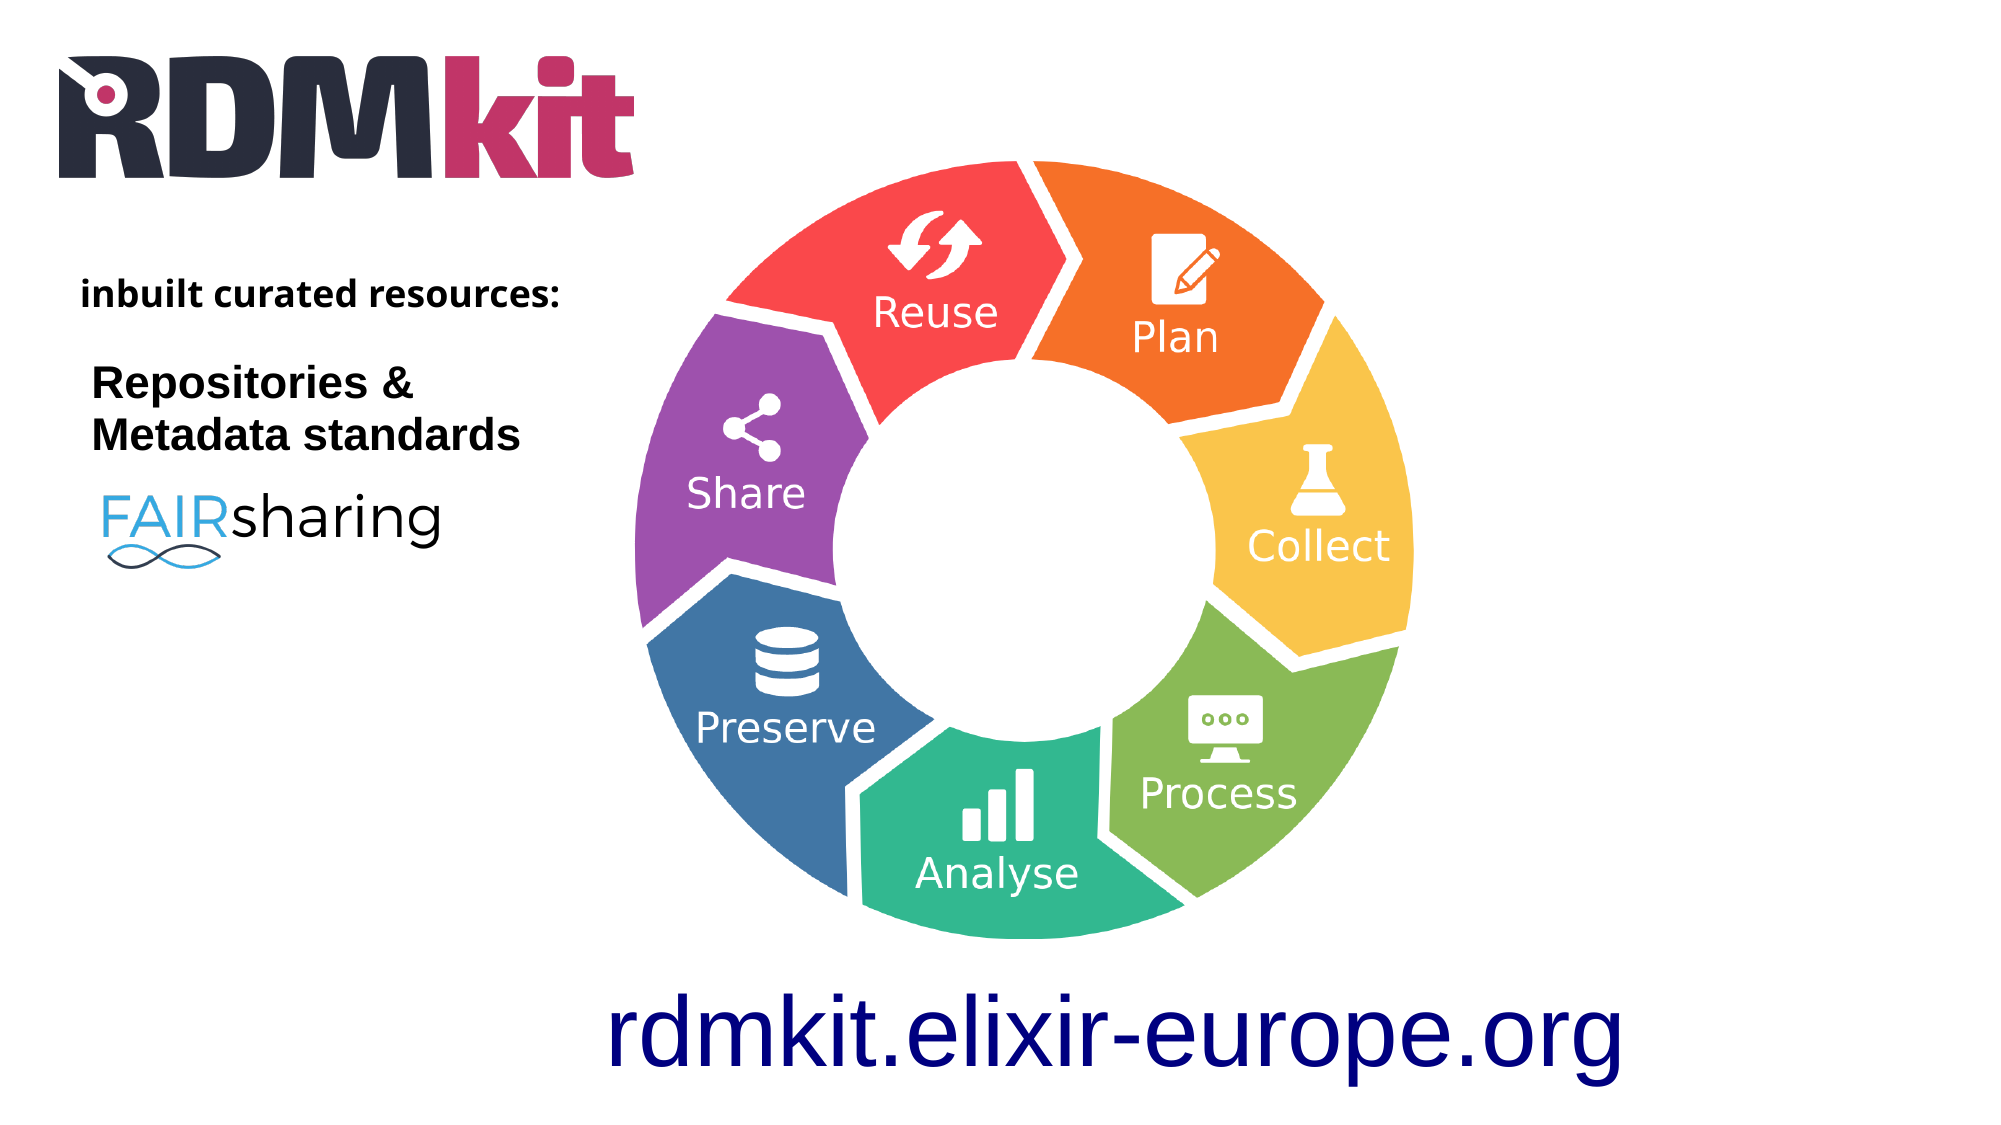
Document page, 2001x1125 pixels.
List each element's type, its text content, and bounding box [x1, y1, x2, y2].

picture [59, 56, 1418, 939]
text_box rdmkit.elixir-europe.org [590, 968, 1642, 1096]
text_box inbuilt curated resources: [64, 259, 504, 313]
picture [76, 472, 455, 579]
text_box Repositories & Metadata standards [76, 350, 537, 468]
